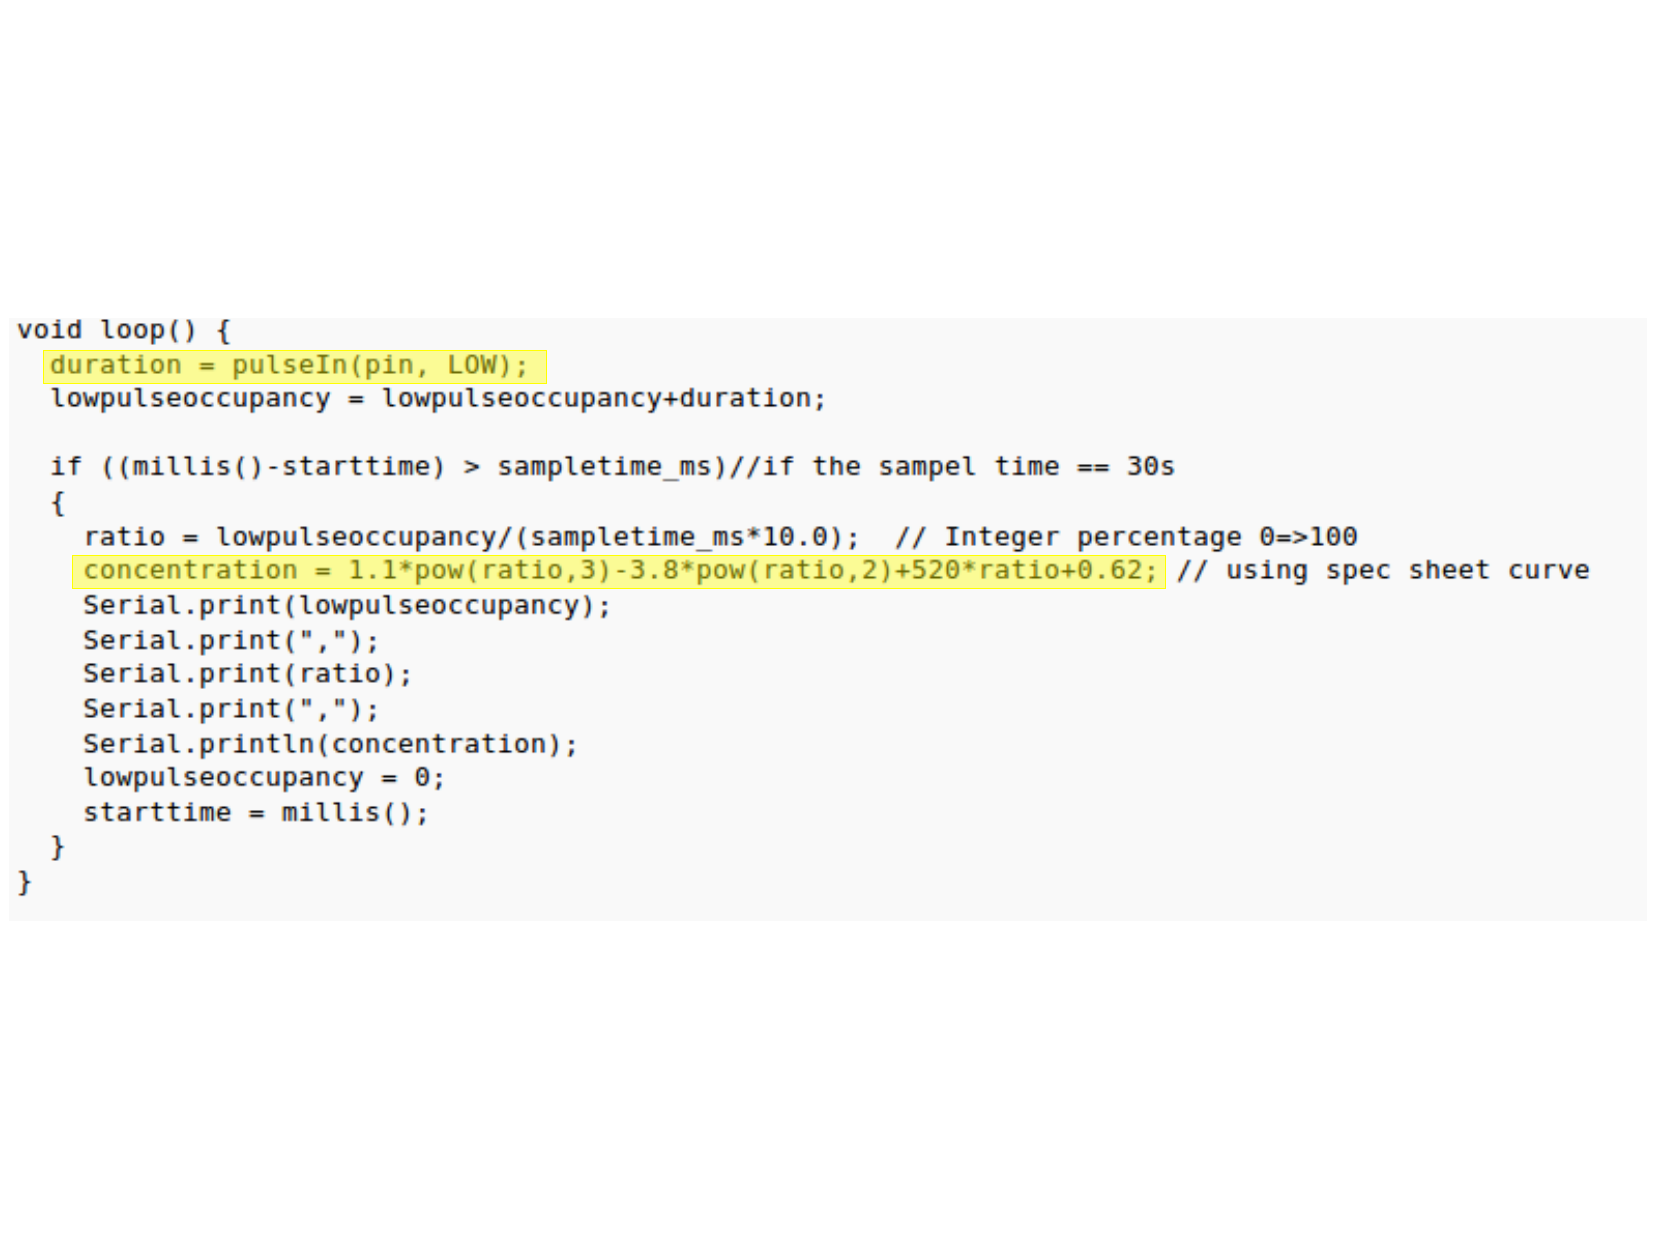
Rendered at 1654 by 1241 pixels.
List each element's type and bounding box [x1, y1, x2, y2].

text_box [72, 555, 1166, 589]
picture [9, 318, 1647, 921]
text_box [43, 350, 547, 384]
